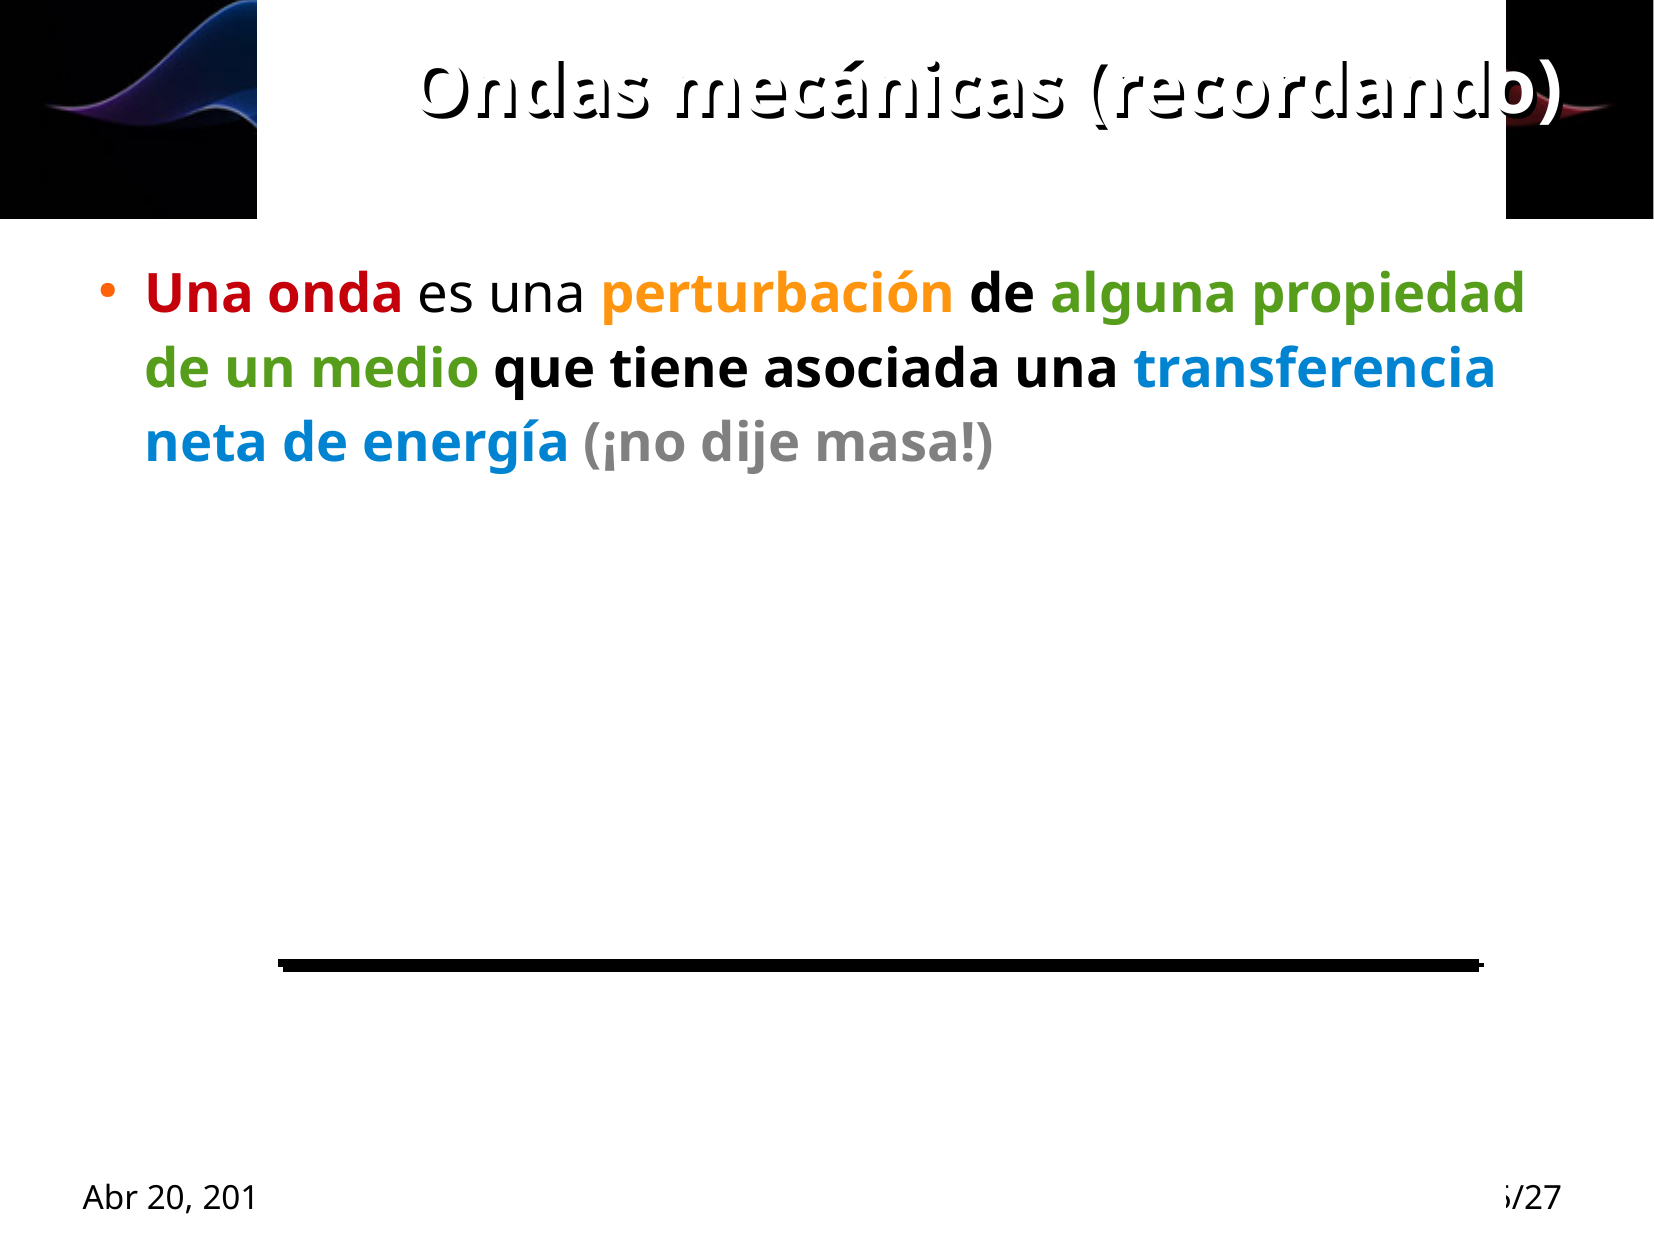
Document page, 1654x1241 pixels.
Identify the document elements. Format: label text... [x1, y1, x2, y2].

picture [257, 481, 1506, 1241]
list Una onda es una perturbación de alguna propiedad de un medio que tiene asociada una transferencia neta de energía (¡no dije masa!) [82, 255, 1571, 481]
title Ondas mecánicas (recordando) [75, 19, 1564, 151]
picture [0, 0, 1654, 255]
